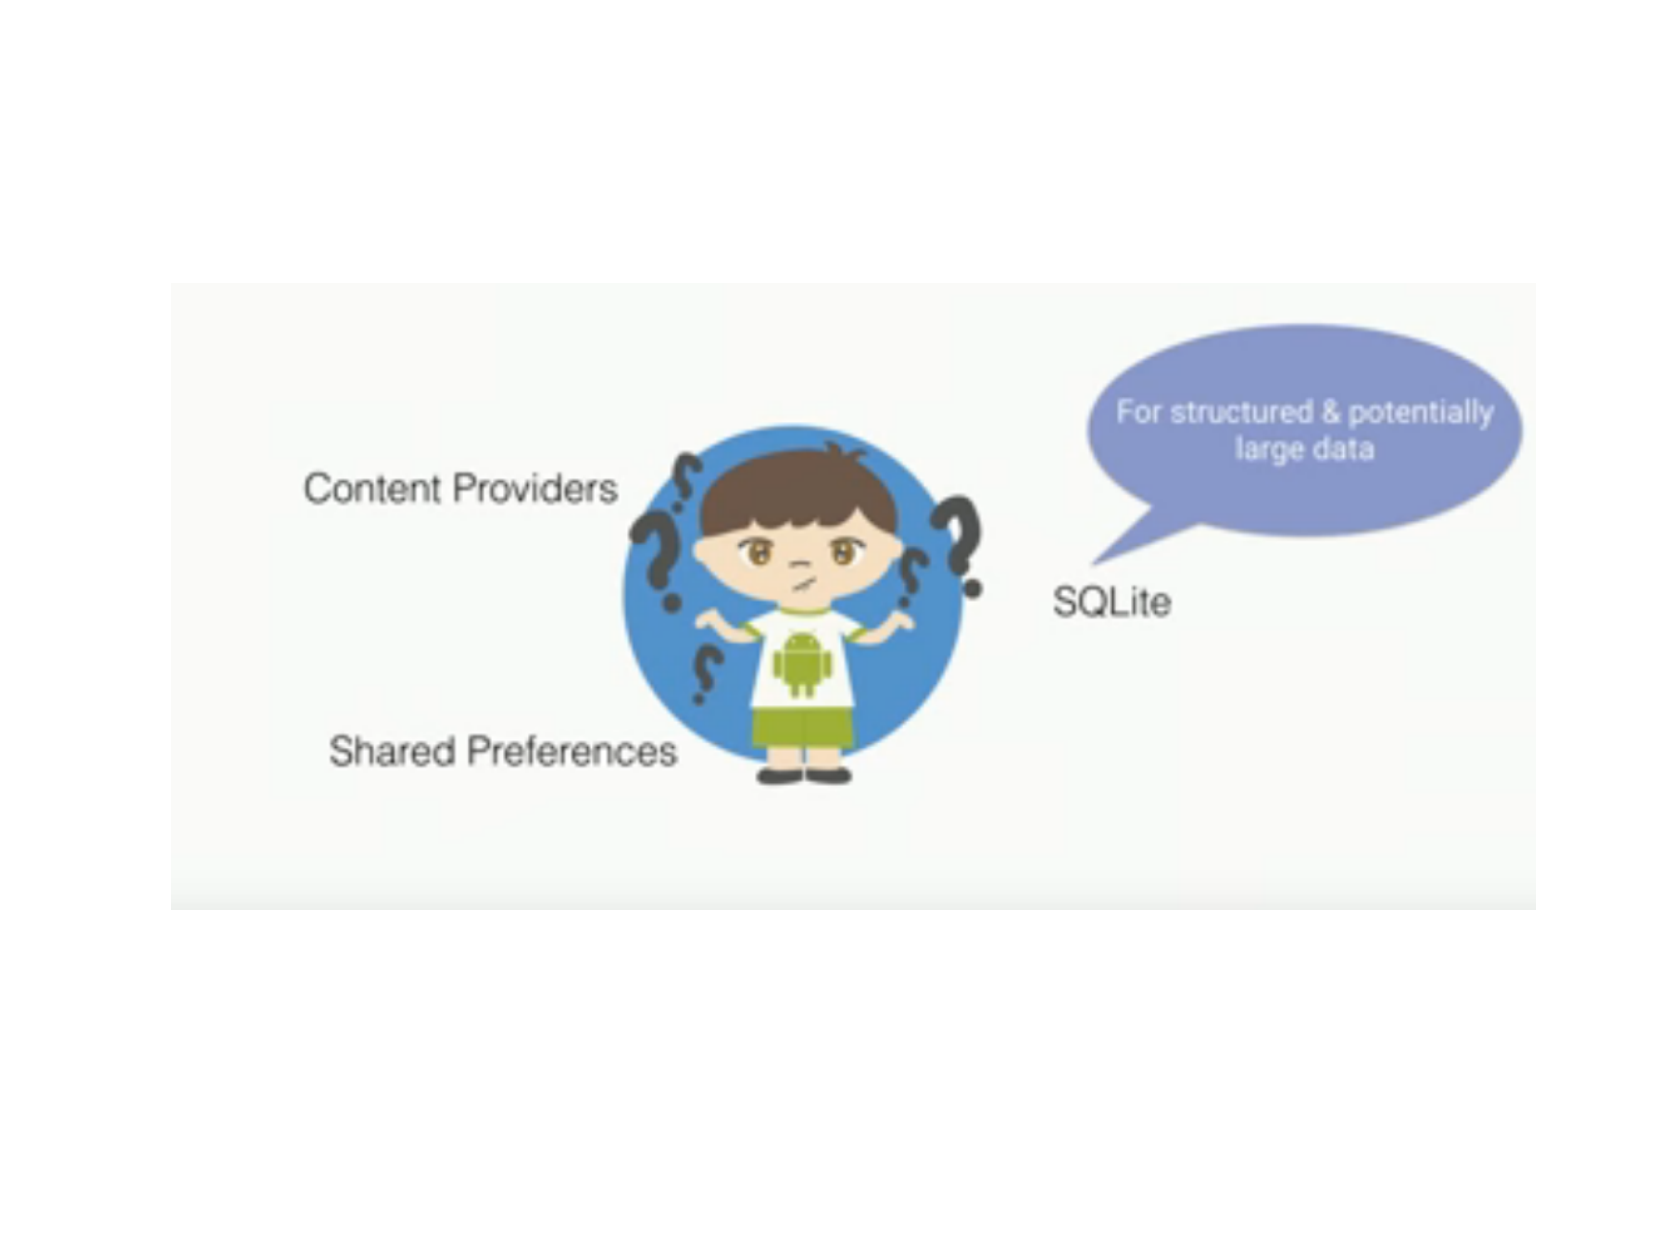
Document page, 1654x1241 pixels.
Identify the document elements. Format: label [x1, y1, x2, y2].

picture [171, 283, 1536, 910]
